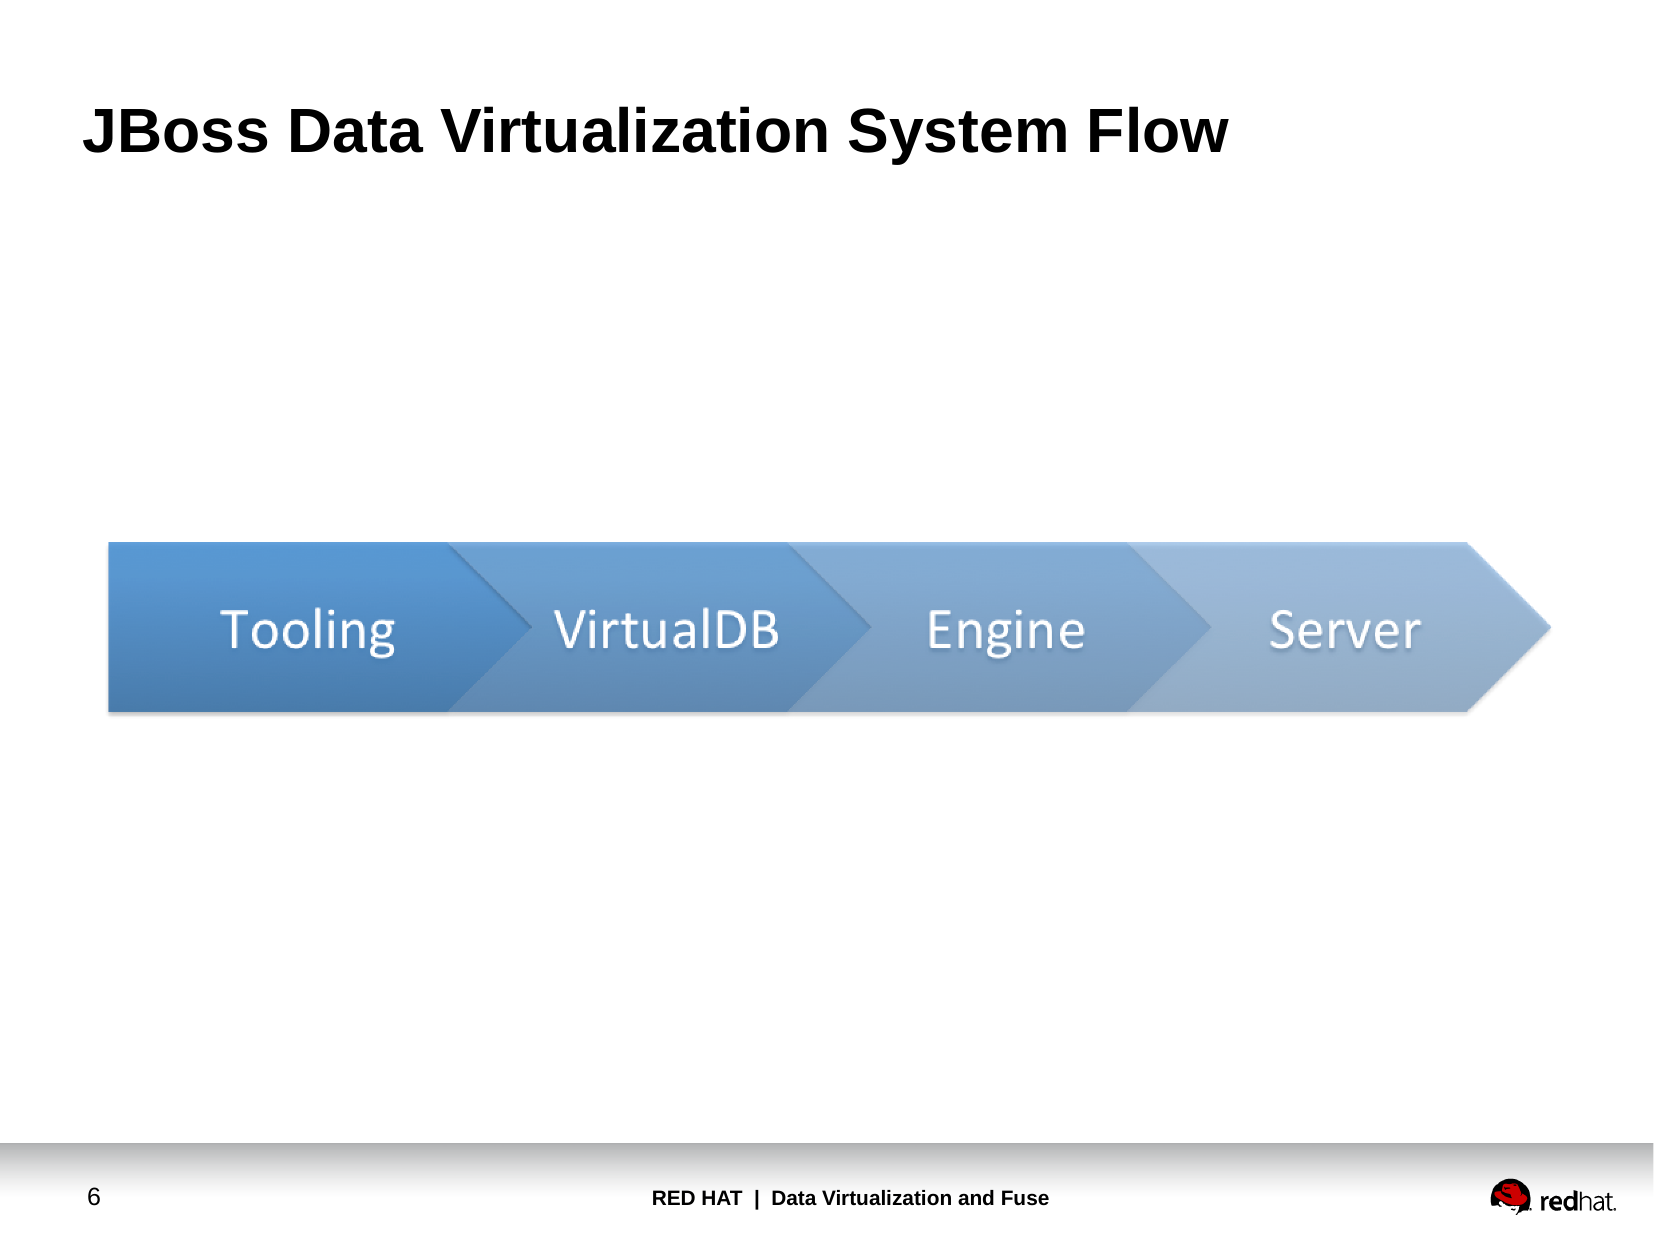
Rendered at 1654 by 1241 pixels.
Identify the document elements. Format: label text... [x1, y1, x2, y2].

picture [82, 495, 1571, 746]
title JBoss Data Virtualization System Flow [82, 37, 1571, 226]
picture [0, 1143, 1654, 1241]
